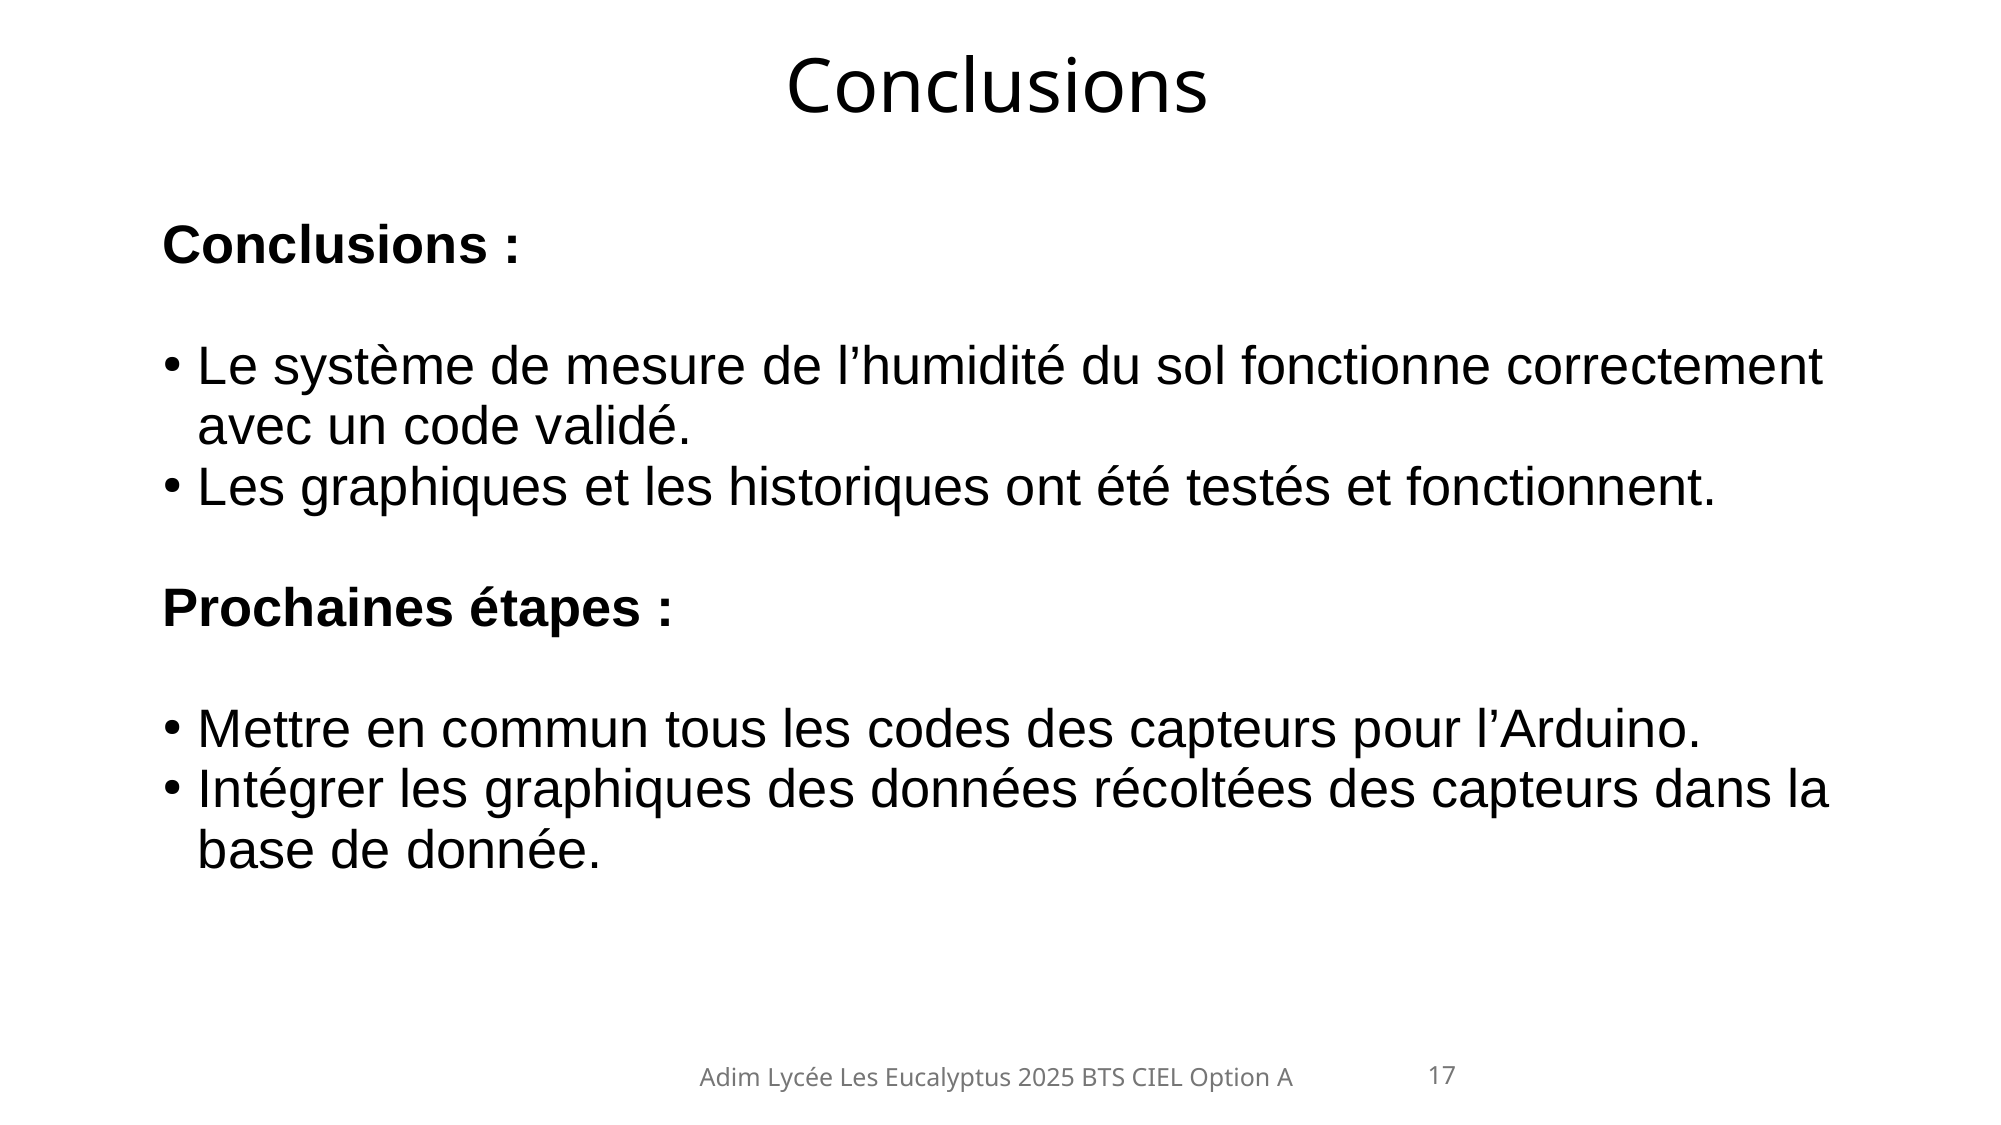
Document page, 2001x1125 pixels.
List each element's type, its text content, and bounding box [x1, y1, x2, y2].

title Conclusions [135, 0, 1861, 178]
text_box Adim Lycée Les Eucalyptus 2025 BTS CIEL Option A [662, 1046, 1338, 1107]
text_box Conclusions : Le système de mesure de l’humidité du sol fonctionne correctement avec un code validé. Les graphiques et les historiques ont été testés et fonctionnent. Prochaines étapes : Mettre en commun tous les codes des capteurs pour l’Arduino. Intégrer les graphiques des données récoltées des capteurs dans la base de donnée. [147, 206, 1861, 948]
text_box <numéro> [1412, 1046, 1863, 1107]
